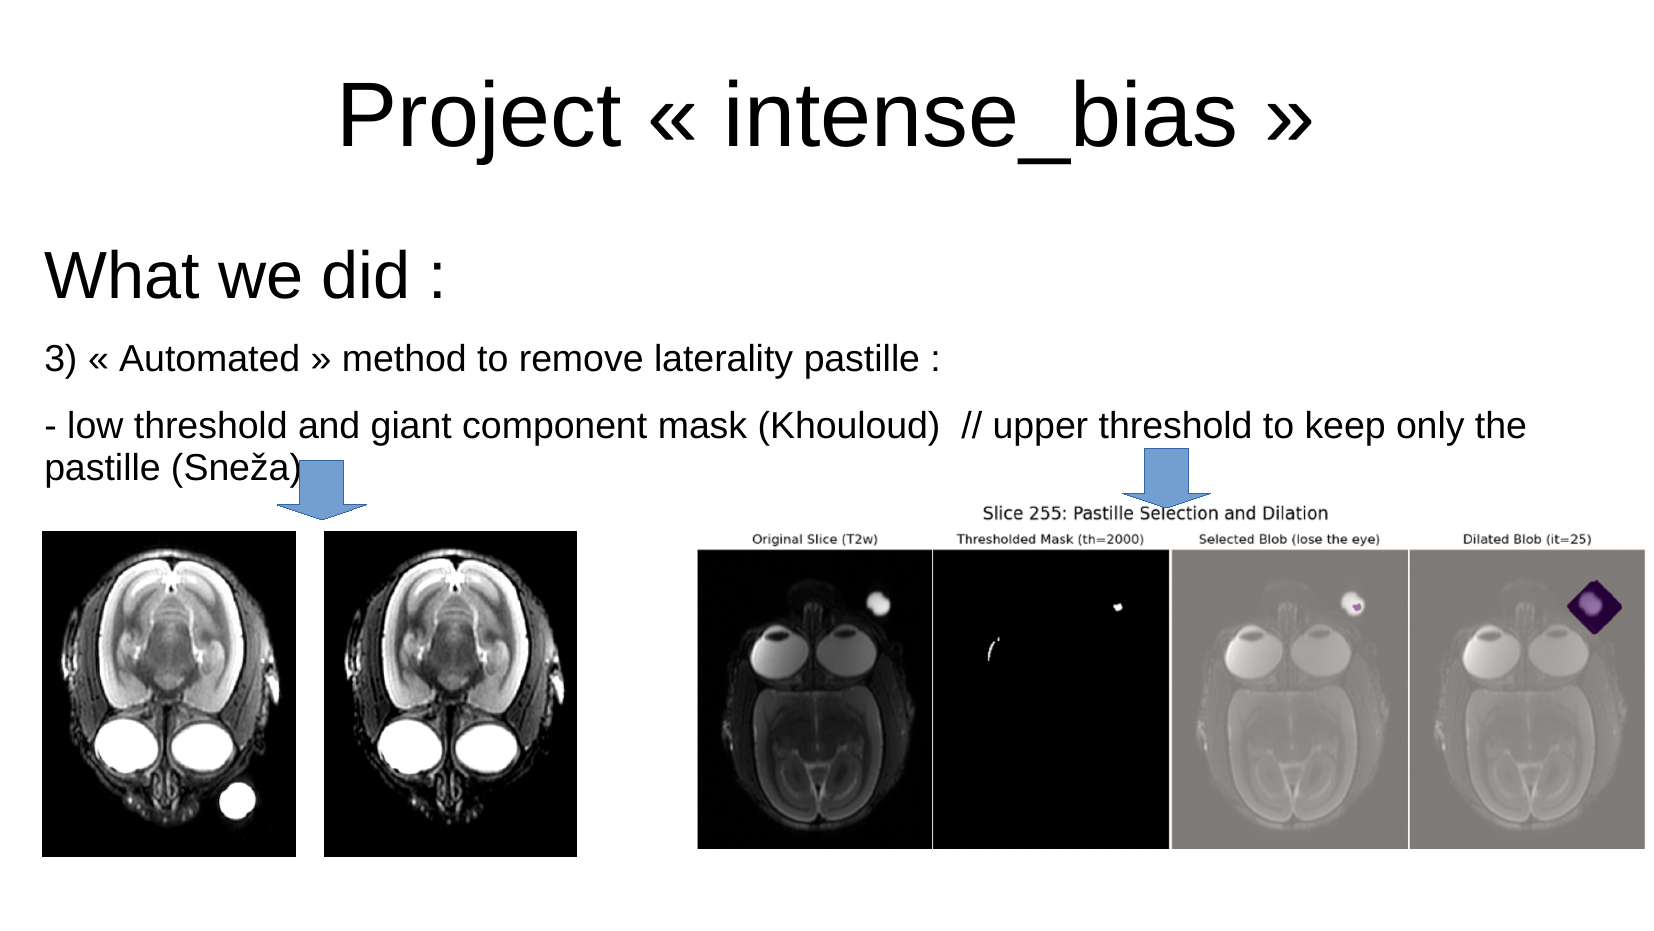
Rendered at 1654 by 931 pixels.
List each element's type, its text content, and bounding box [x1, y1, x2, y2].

text_box [1122, 448, 1211, 508]
text_box What we did : 3) « Automated » method to remove laterality pastille : - low threshold and giant component mask (Khouloud) // upper threshold to keep only the pastille (Sneža) [29, 230, 1654, 821]
title Project « intense_bias » [82, 12, 1571, 218]
picture [324, 531, 577, 857]
picture [42, 531, 296, 857]
text_box [277, 460, 367, 520]
picture [685, 492, 1654, 857]
